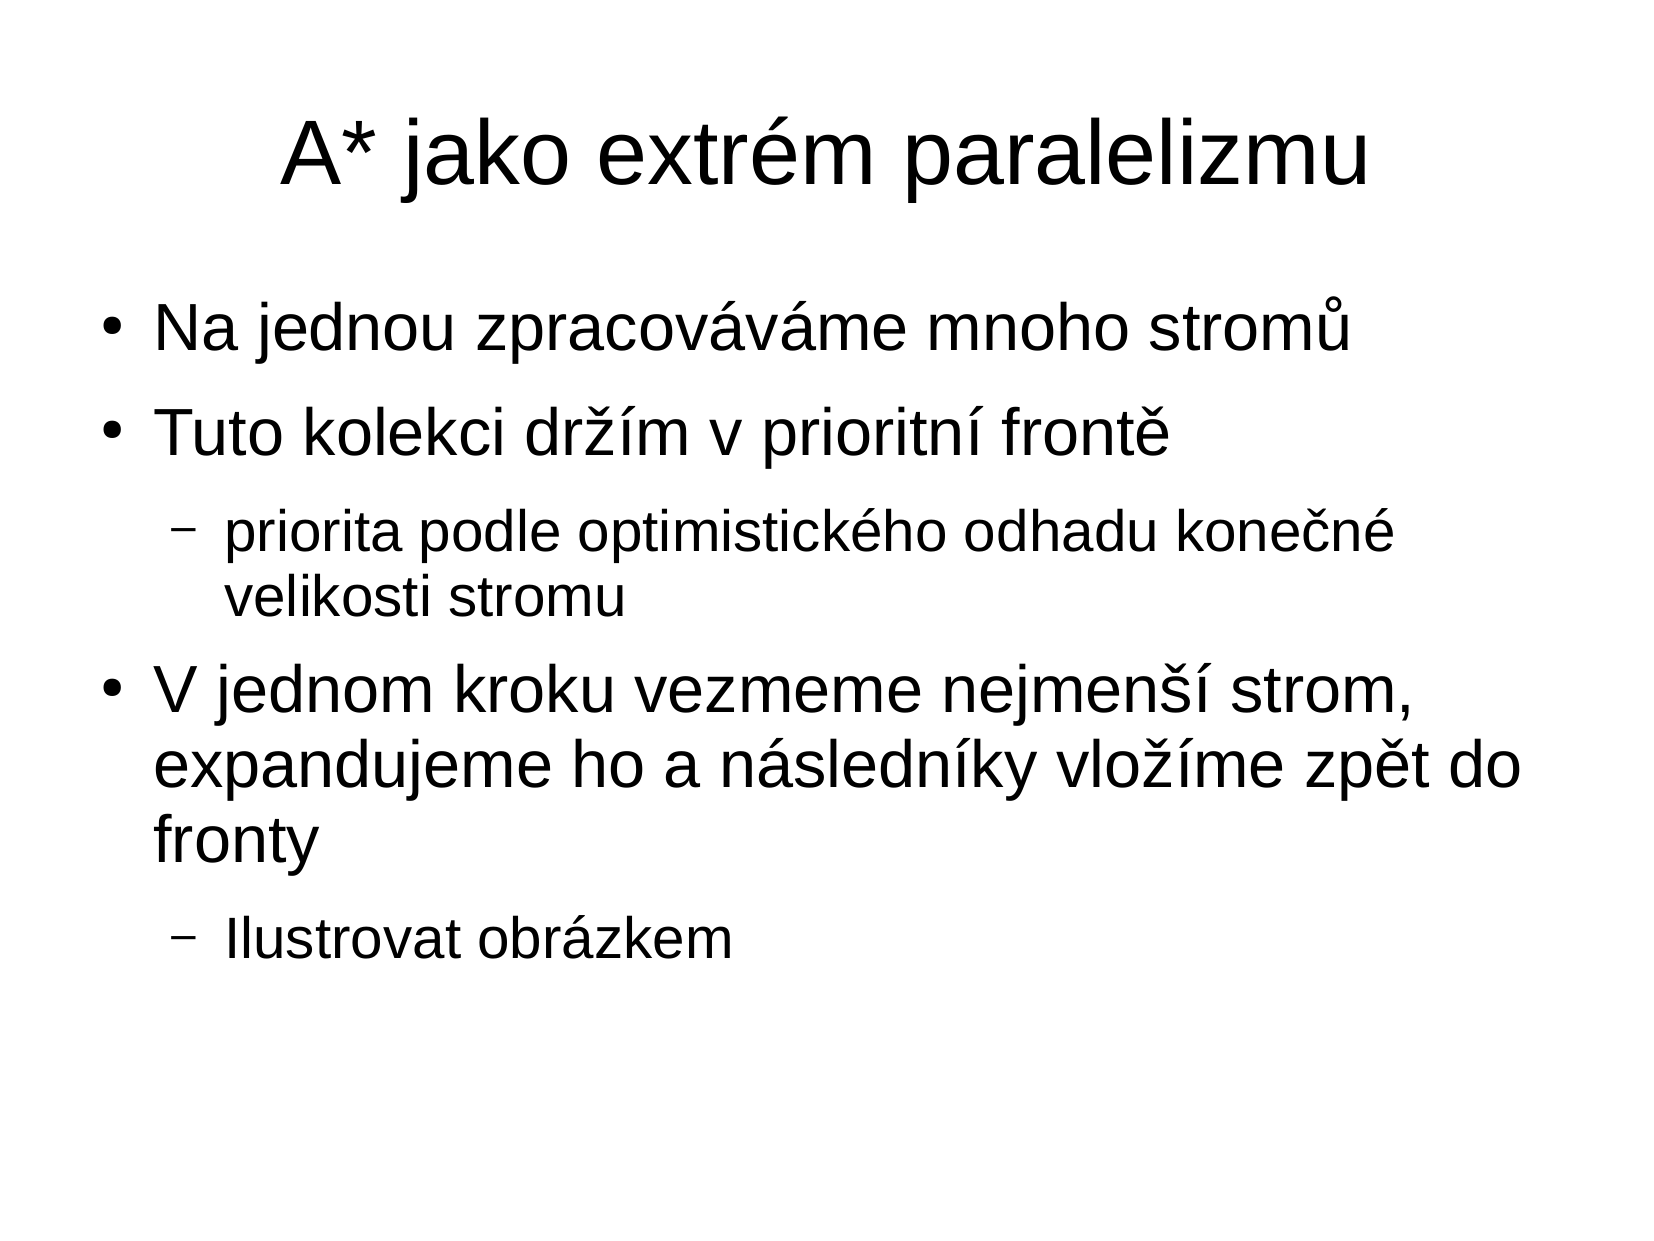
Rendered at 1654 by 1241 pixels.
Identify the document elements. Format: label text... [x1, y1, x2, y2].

title A* jako extrém paralelizmu [82, 49, 1571, 257]
list Na jednou zpracováváme mnoho stromů Tuto kolekci držím v prioritní frontě priorita podle optimistického odhadu konečné velikosti stromu V jednom kroku vezmeme nejmenší strom, expandujeme ho a následníky vložíme zpět do fronty Ilustrovat obrázkem [82, 290, 1538, 1010]
